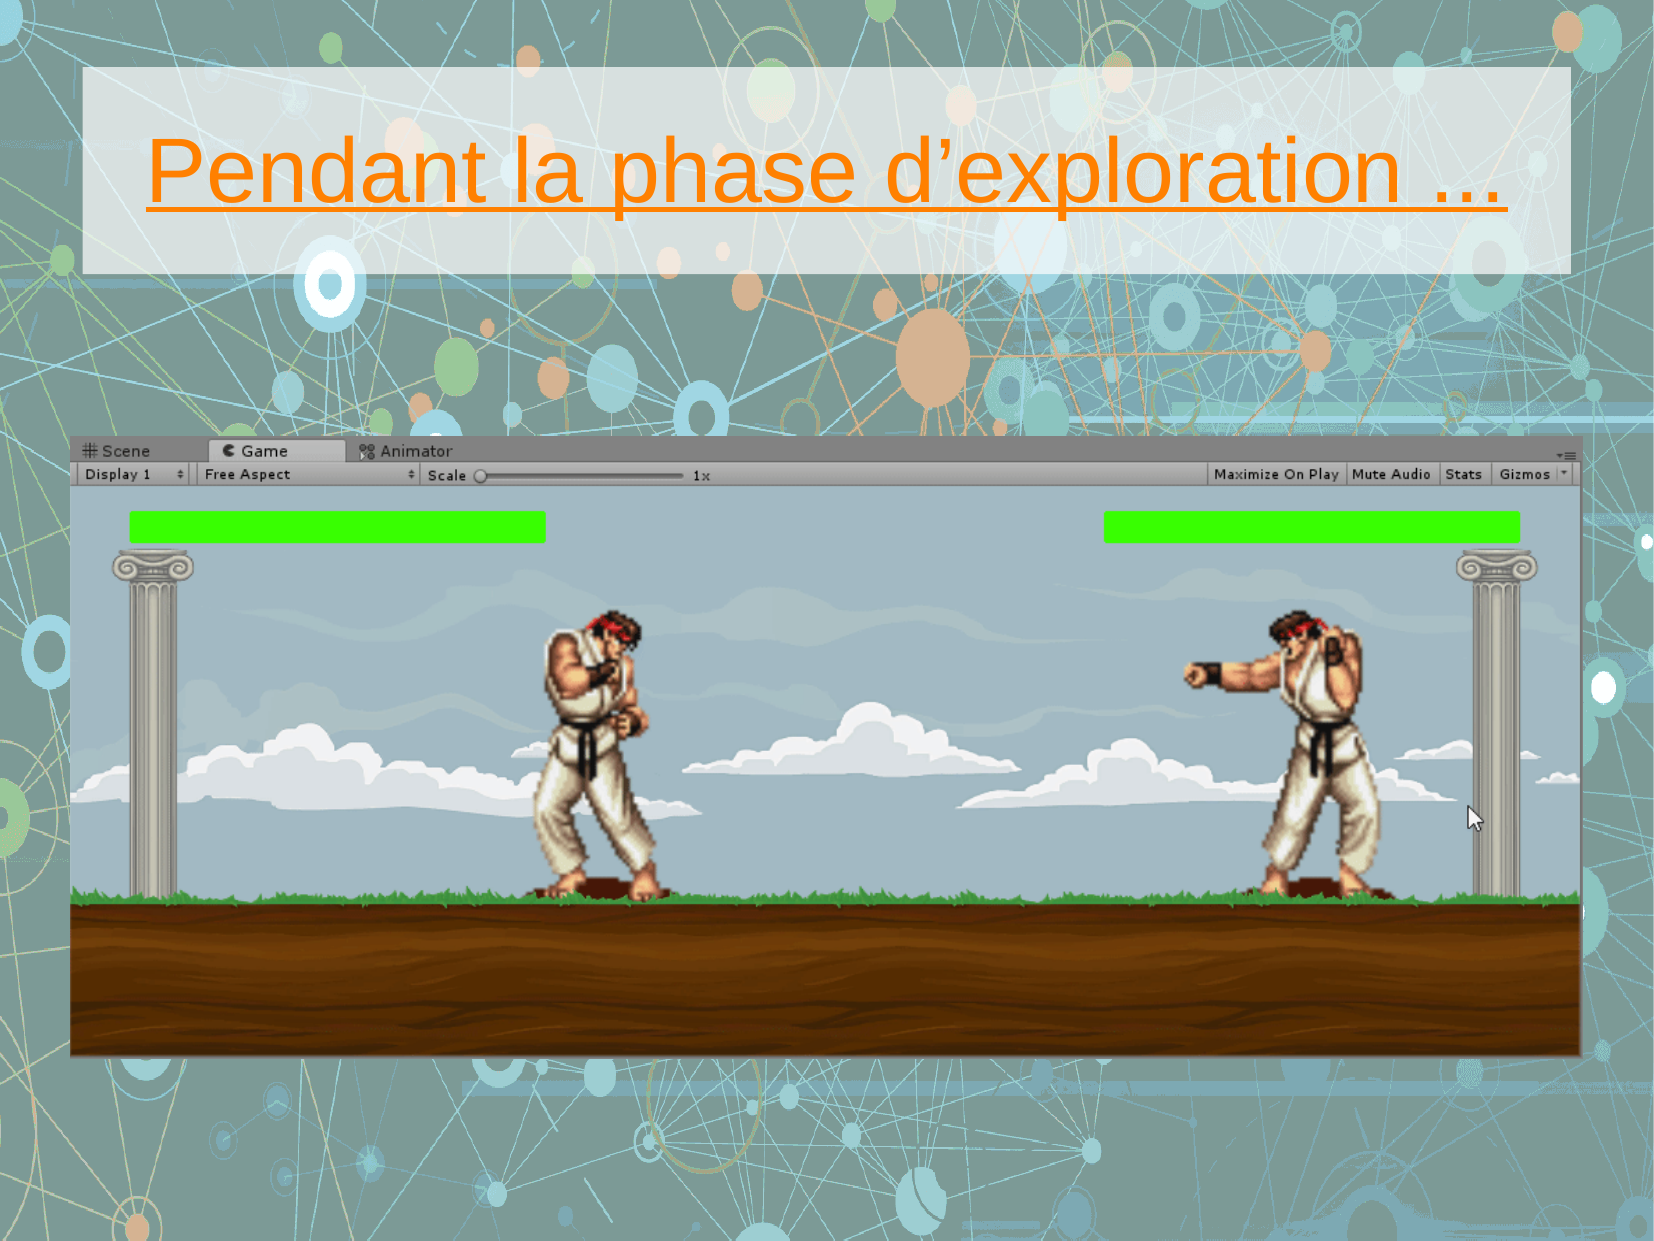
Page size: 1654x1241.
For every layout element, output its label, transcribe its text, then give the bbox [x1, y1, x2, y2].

picture [0, 0, 1654, 1241]
title Pendant la phase d’exploration ... [82, 67, 1571, 275]
